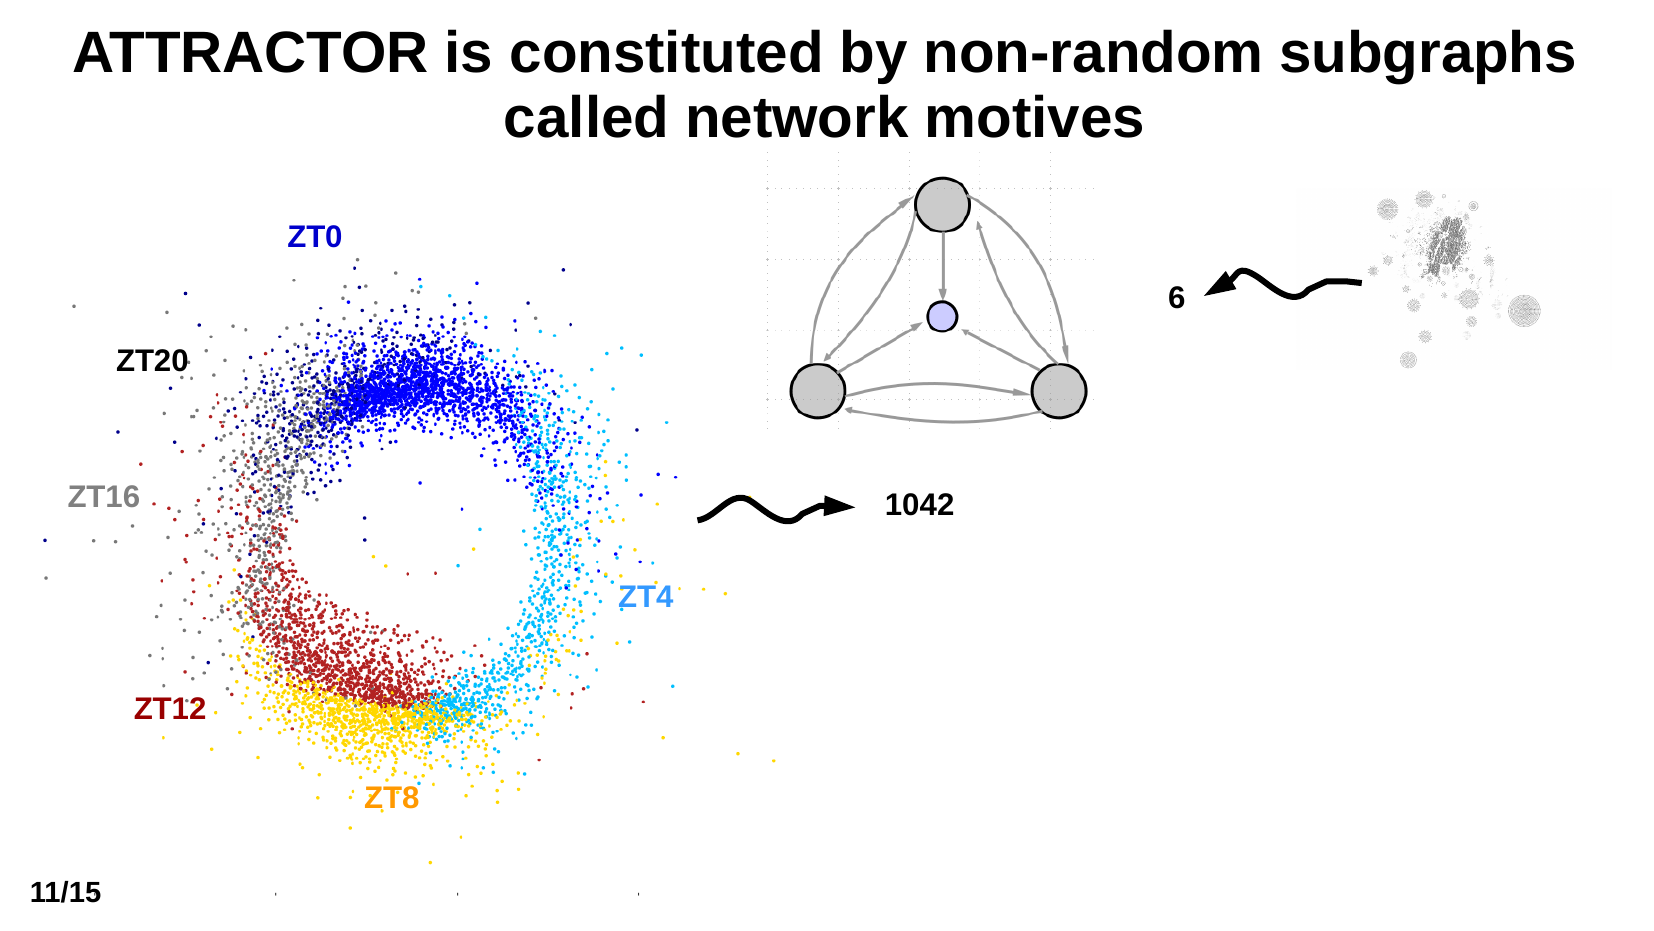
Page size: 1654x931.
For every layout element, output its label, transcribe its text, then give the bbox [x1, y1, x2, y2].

text_box ZT16 [52, 471, 218, 571]
picture [0, 149, 1096, 901]
text_box ZT0 [272, 211, 438, 311]
title ATTRACTOR is constituted by non-random subgraphs called network motives [30, 0, 1621, 197]
text_box 1042 [870, 480, 1036, 579]
text_box 6 [1153, 273, 1319, 373]
text_box 11/15 [15, 840, 121, 917]
text_box ZT20 [101, 335, 267, 435]
text_box ZT12 [119, 684, 285, 783]
text_box ZT4 [603, 571, 769, 671]
text_box ZT8 [349, 772, 515, 872]
picture [1296, 197, 1612, 370]
